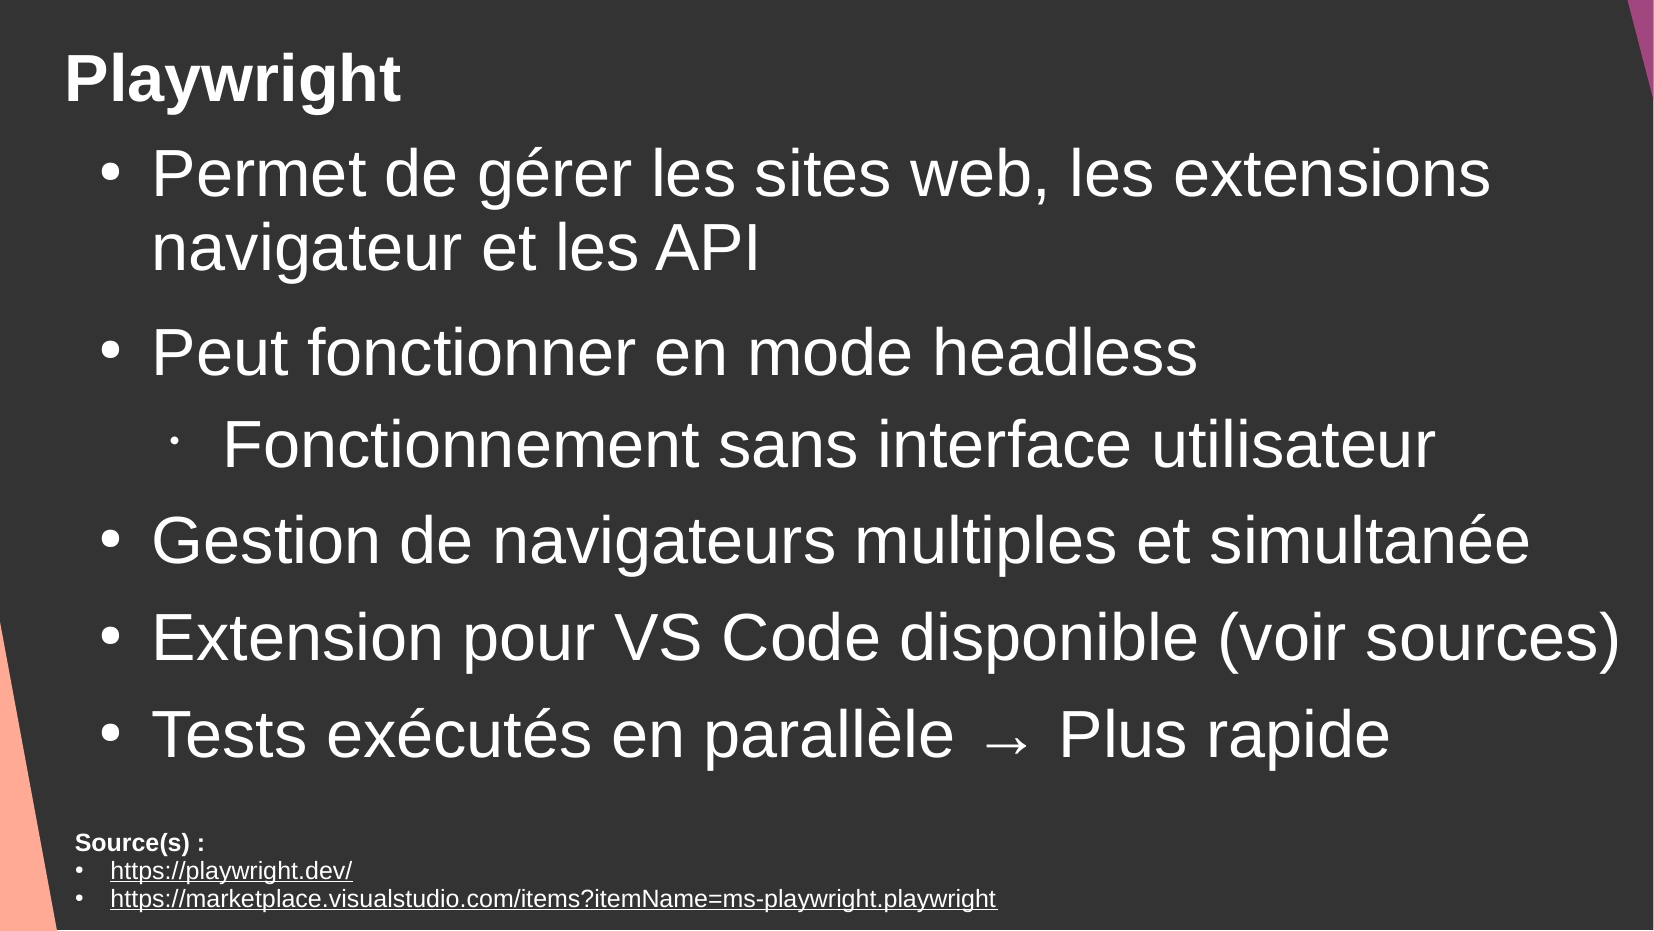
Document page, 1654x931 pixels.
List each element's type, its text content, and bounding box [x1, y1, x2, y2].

text_box [1627, 0, 1654, 103]
text_box [0, 621, 58, 931]
title Playwright [64, 40, 1635, 116]
text_box Source(s) : https://playwright.dev/ https://marketplace.visualstudio.com/items?itemName=ms-playwright.playwright [60, 821, 1546, 921]
list Permet de gérer les sites web, les extensions navigateur et les API Peut fonctionner en mode headless Fonctionnement sans interface utilisateur Gestion de navigateurs multiples et simultanée Extension pour VS Code disponible (voir sources) Tests exécutés en parallèle → Plus rapide [80, 135, 1654, 804]
